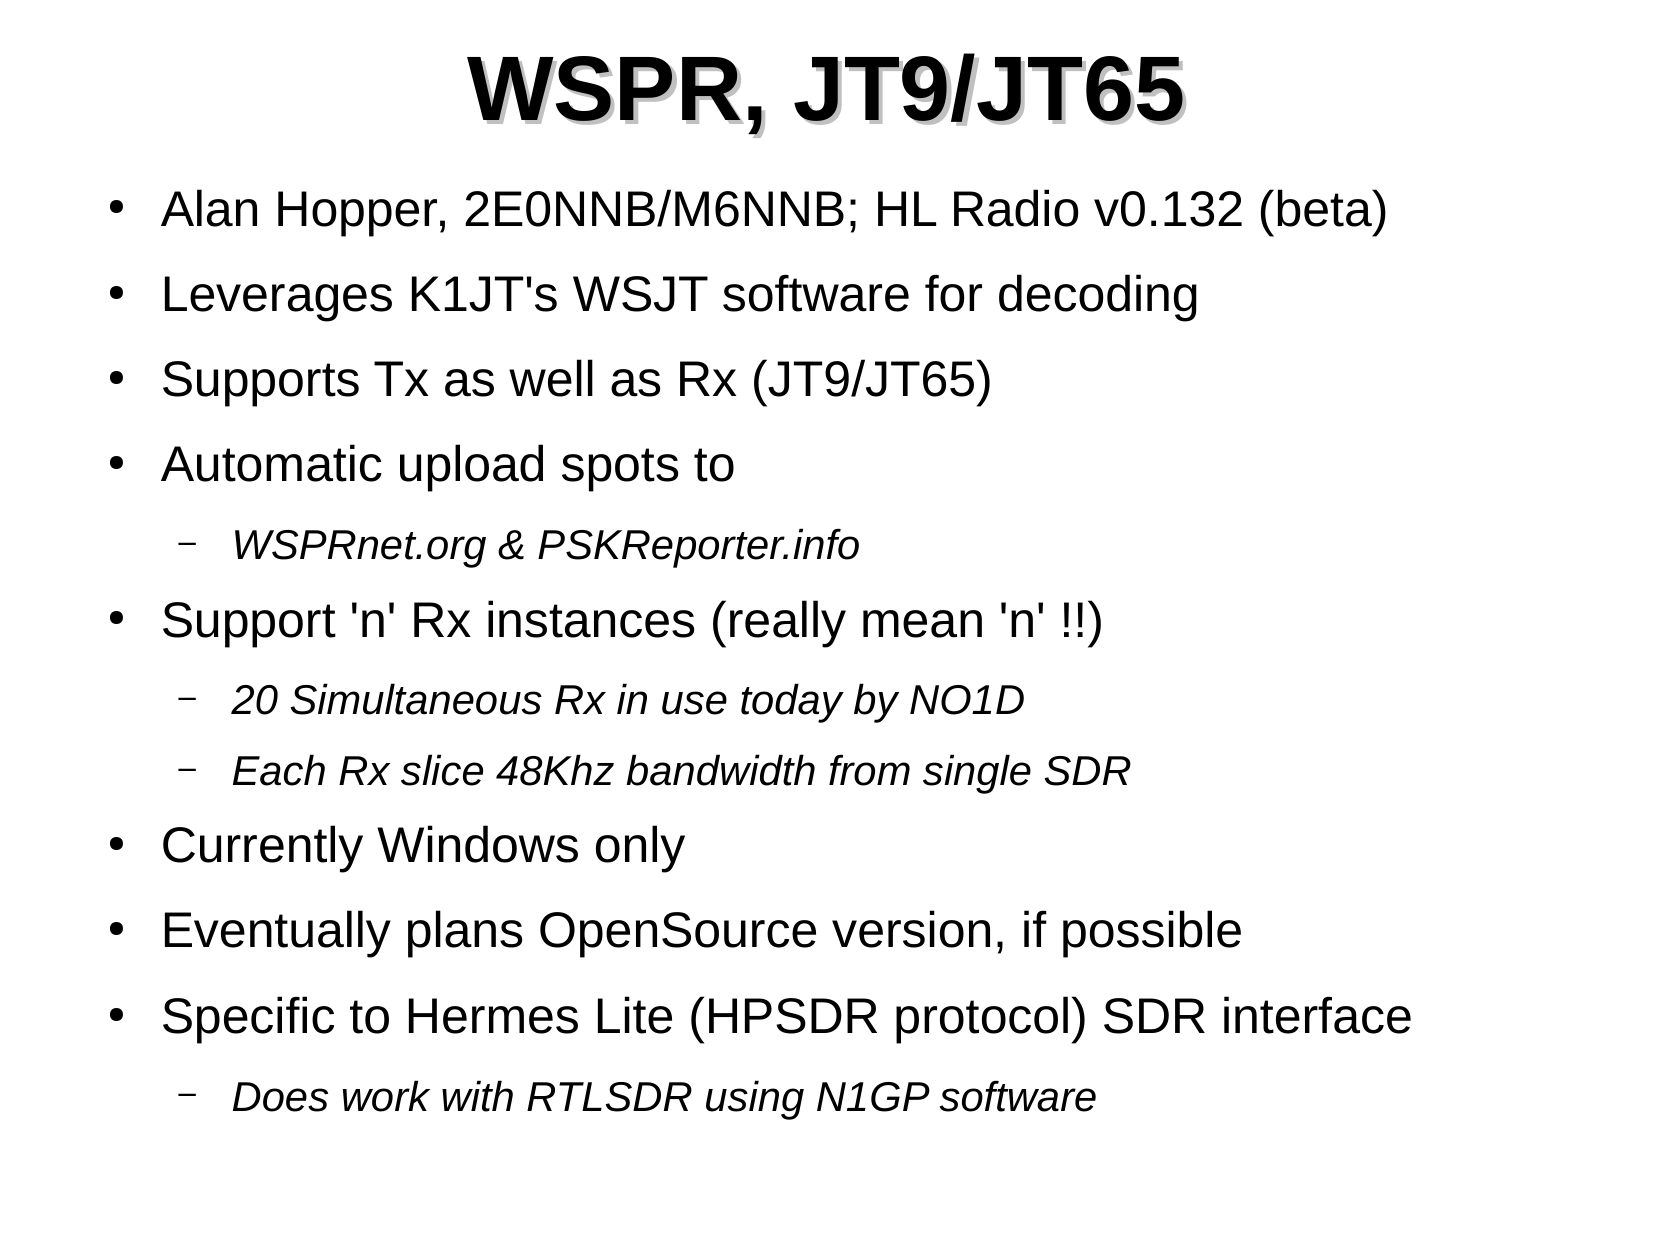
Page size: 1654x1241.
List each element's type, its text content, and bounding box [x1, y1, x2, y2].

title WSPR, JT9/JT65 [82, 30, 1571, 148]
list Alan Hopper, 2E0NNB/M6NNB; HL Radio v0.132 (beta) Leverages K1JT's WSJT software for decoding Supports Tx as well as Rx (JT9/JT65) Automatic upload spots to WSPRnet.org & PSKReporter.info Support 'n' Rx instances (really mean 'n' !!) 20 Simultaneous Rx in use today by NO1D Each Rx slice 48Khz bandwidth from single SDR Currently Windows only Eventually plans OpenSource version, if possible Specific to Hermes Lite (HPSDR protocol) SDR interface Does work with RTLSDR using N1GP software [90, 180, 1579, 901]
